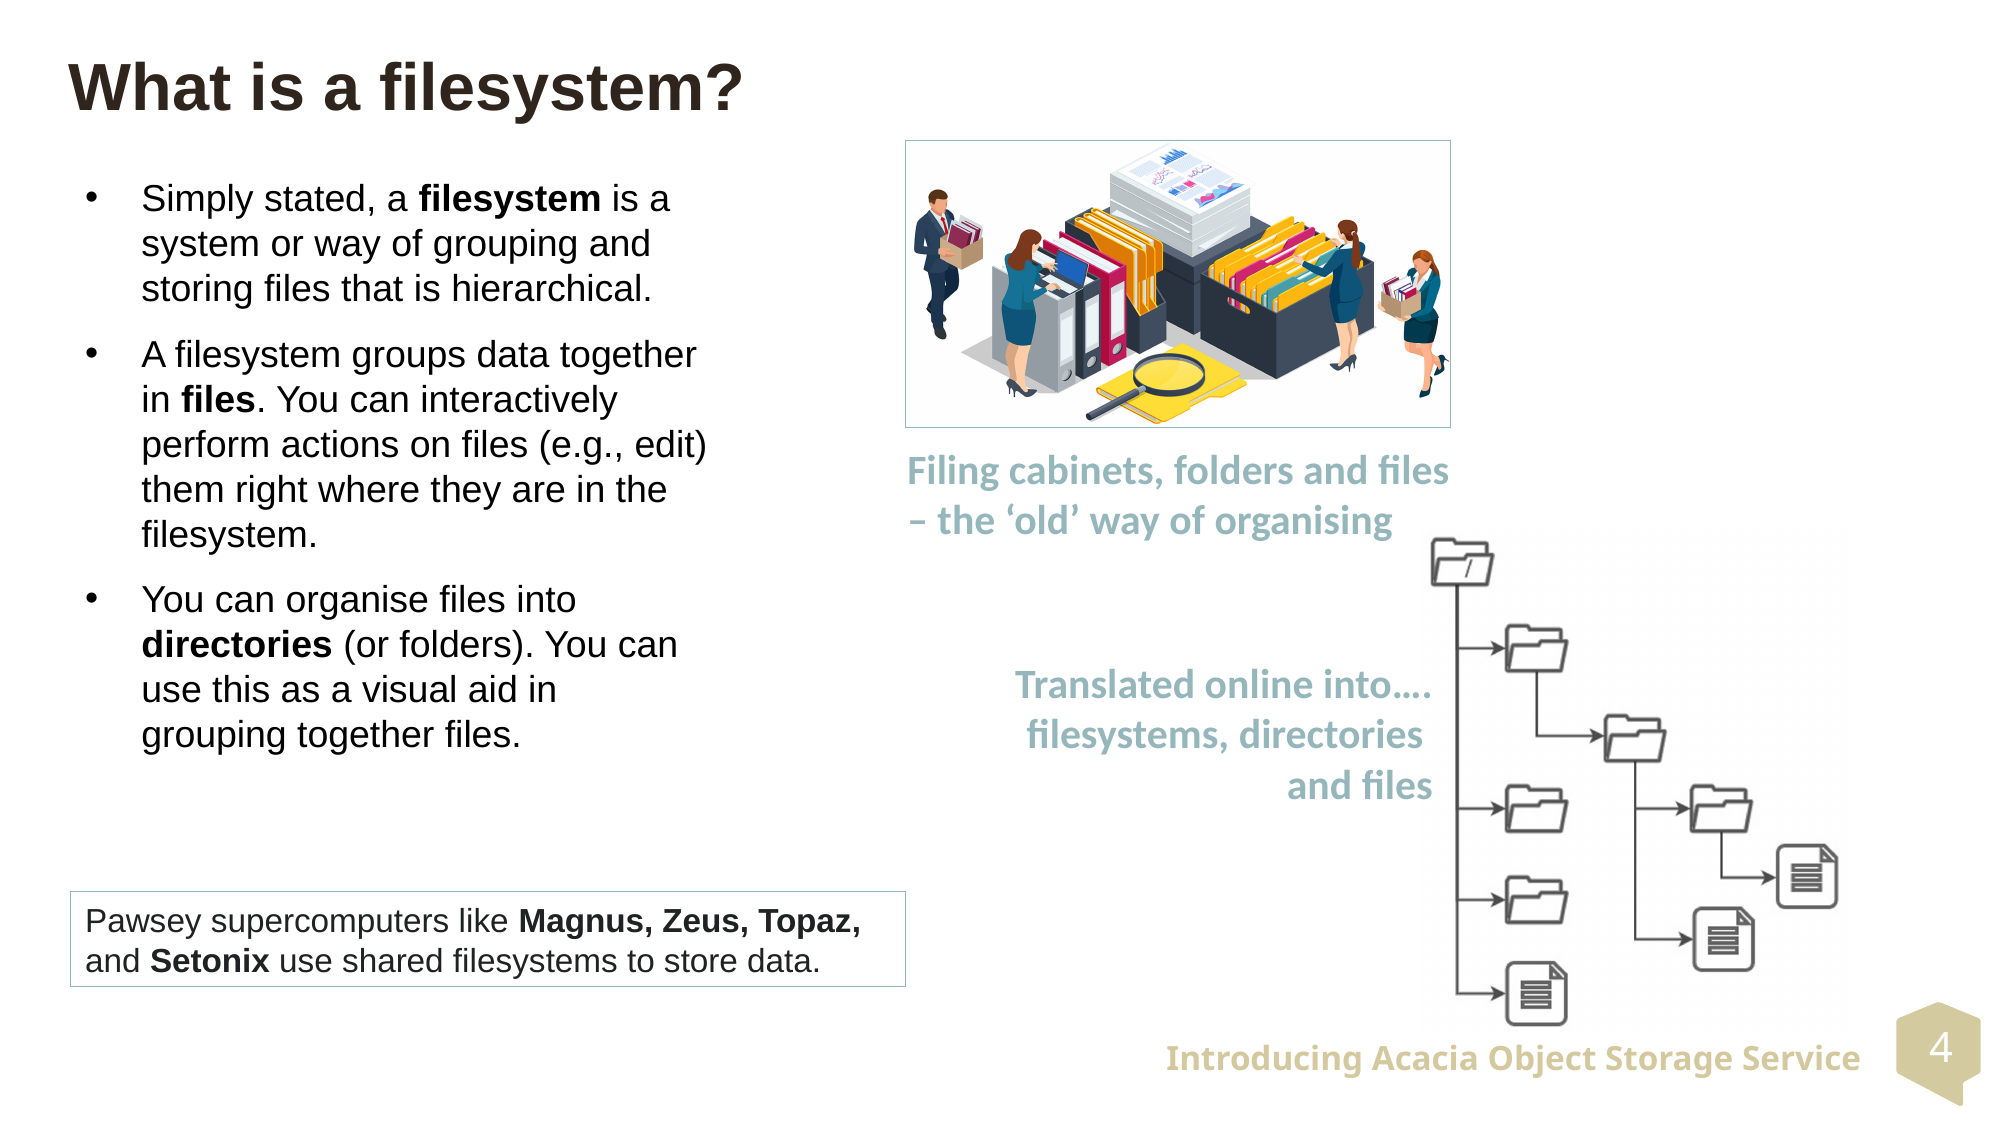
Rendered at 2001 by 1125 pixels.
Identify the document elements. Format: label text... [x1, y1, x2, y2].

text_box Simply stated, a filesystem is a system or way of grouping and storing files that is hierarchical. A filesystem groups data together in files. You can interactively perform actions on files (e.g., edit) them right where they are in the filesystem. You can organise files into directories (or folders). You can use this as a visual aid in grouping together files. [70, 166, 723, 763]
text_box What is a filesystem? [53, 36, 1932, 207]
list Introducing Acacia Object Storage Service [1021, 1023, 1878, 1082]
text_box Filing cabinets, folders and files – the ‘old’ way of organising [892, 435, 1473, 551]
text_box Pawsey supercomputers like Magnus, Zeus, Topaz, and Setonix use shared filesystems to store data. [70, 891, 906, 987]
picture [905, 140, 1451, 428]
picture [1421, 525, 1848, 1033]
text_box Translated online into…. filesystems, directories and files [847, 649, 1449, 815]
